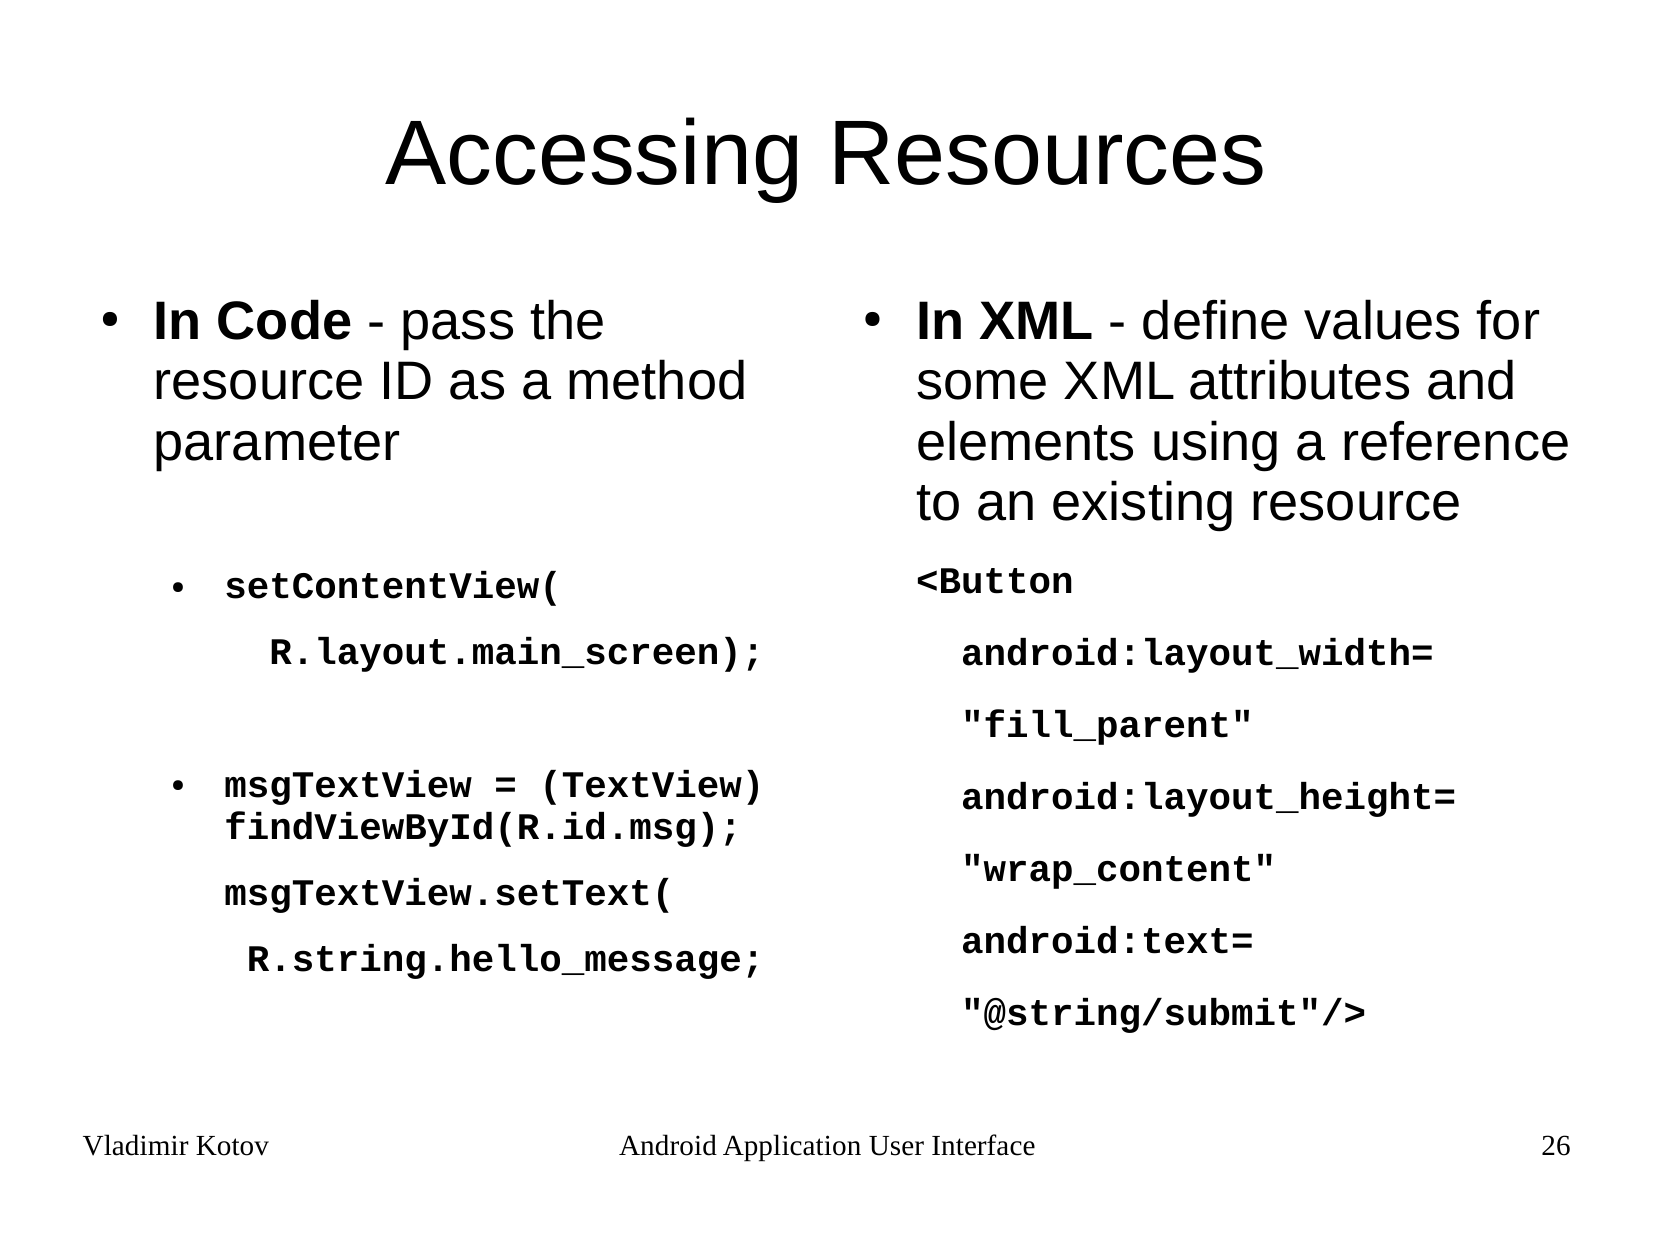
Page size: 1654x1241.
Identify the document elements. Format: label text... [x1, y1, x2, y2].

title Accessing Resources [82, 49, 1571, 257]
list In Code - pass the resource ID as a method parameter setContentView( R.layout.main_screen); msgTextView = (TextView) findViewById(R.id.msg); msgTextView.setText( R.string.hello_message; [82, 290, 809, 1109]
list In XML - define values for some XML attributes and elements using a reference to an existing resource <Button android:layout_width= "fill_parent" android:layout_height= "wrap_content" android:text= "@string/submit"/> [845, 290, 1572, 1109]
